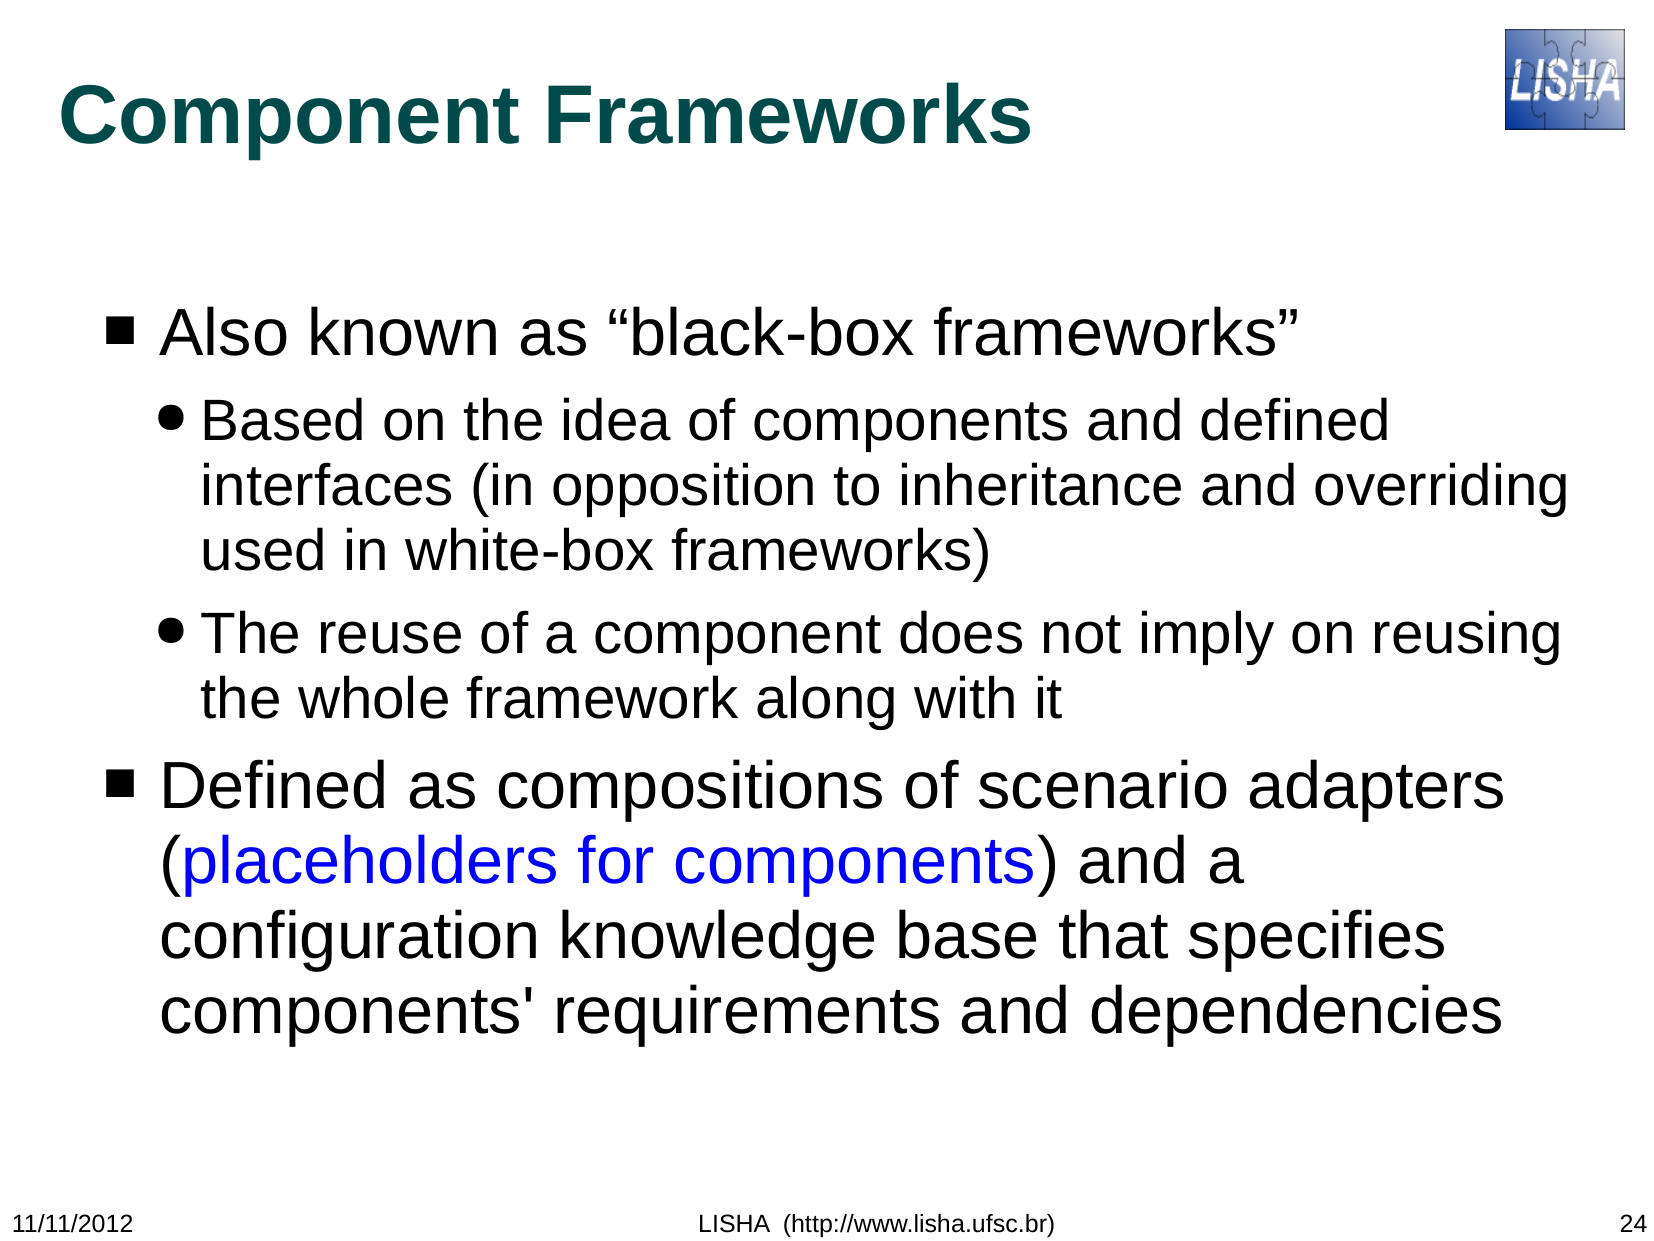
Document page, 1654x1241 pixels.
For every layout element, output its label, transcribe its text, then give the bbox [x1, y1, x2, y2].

title Component Frameworks [58, 11, 1463, 219]
picture [1505, 29, 1625, 130]
list Also known as “black-box frameworks” Based on the idea of components and defined interfaces (in opposition to inheritance and overriding used in white-box frameworks) The reuse of a component does not imply on reusing the whole framework along with it Defined as compositions of scenario adapters (placeholders for components) and a configuration knowledge base that specifies components' requirements and dependencies [59, 295, 1595, 1182]
